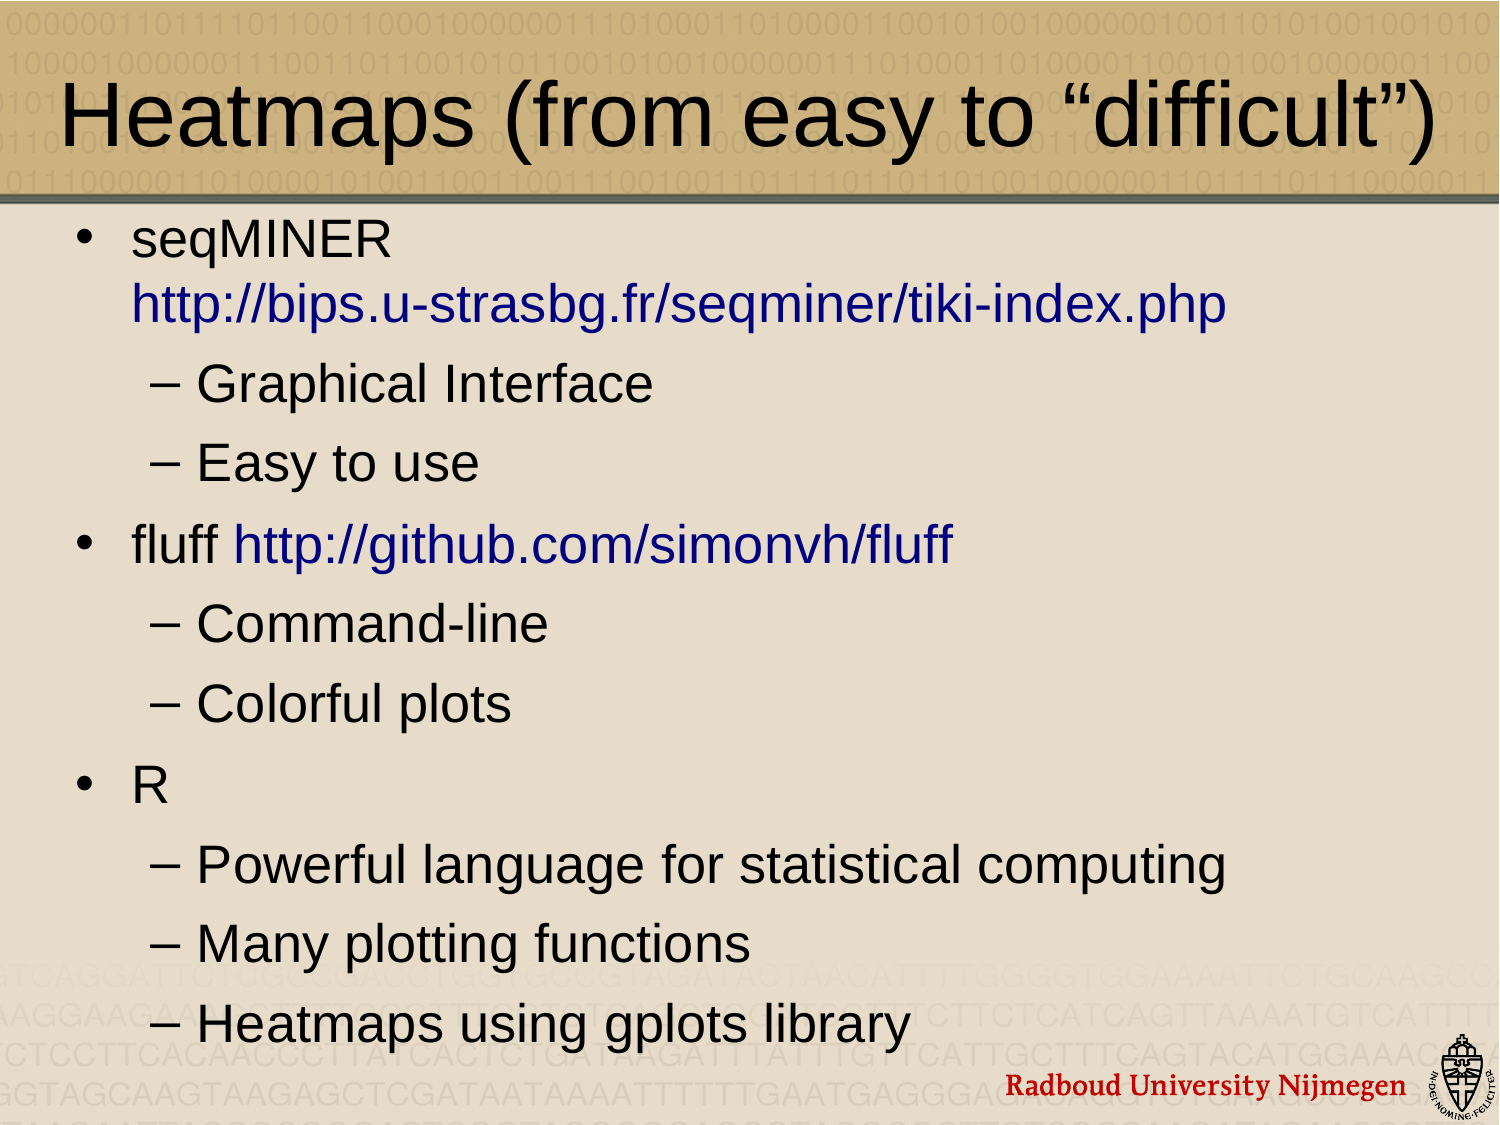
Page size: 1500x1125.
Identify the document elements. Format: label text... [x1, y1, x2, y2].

list seqMINER http://bips.u-strasbg.fr/seqminer/tiki-index.php Graphical Interface Easy to use fluff http://github.com/simonvh/fluff Command-line Colorful plots R Powerful language for statistical computing Many plotting functions Heatmaps using gplots library [75, 203, 1426, 1125]
picture [0, 1, 1500, 1125]
title Heatmaps (from easy to “difficult”) [37, 16, 1463, 204]
